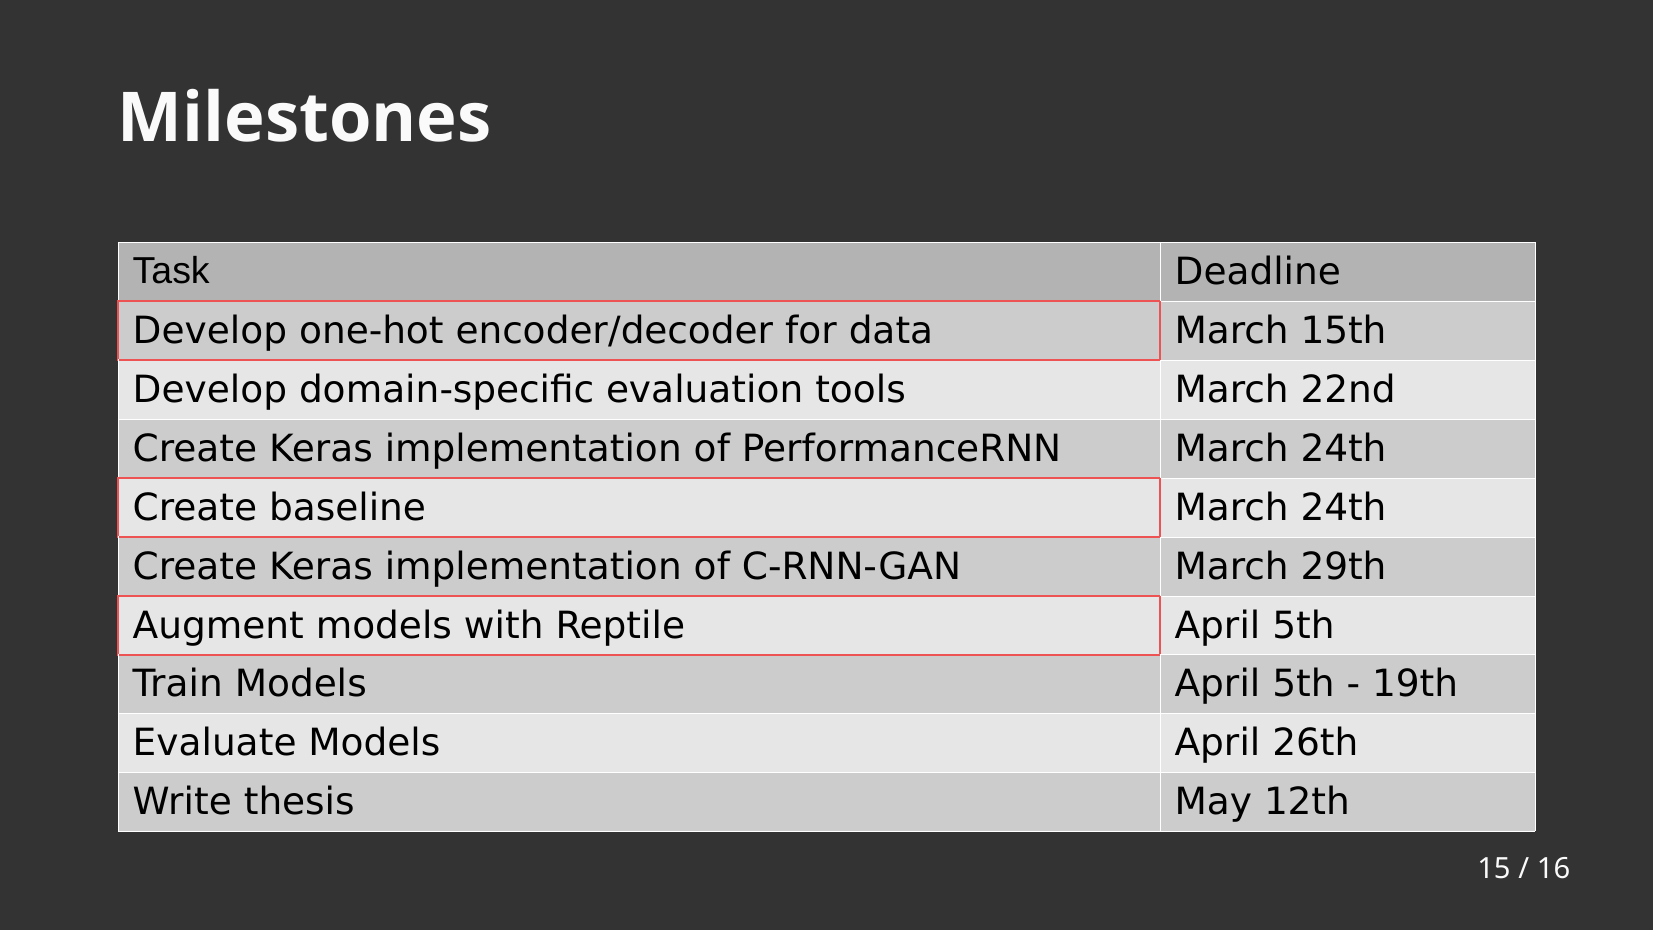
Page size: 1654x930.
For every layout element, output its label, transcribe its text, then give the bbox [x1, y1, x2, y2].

table_cell Develop one-hot encoder/decoder for data [119, 302, 1159, 359]
table_cell March 22nd [1161, 361, 1535, 419]
title Milestones [117, 36, 1571, 193]
table_cell March 24th [1161, 420, 1535, 478]
table_header Deadline [1161, 243, 1535, 301]
table_cell Create Keras implementation of PerformanceRNN [119, 420, 1160, 477]
table_header Task [119, 243, 1160, 300]
table_cell March 15th [1161, 302, 1535, 360]
table_cell March 29th [1161, 538, 1535, 596]
table_cell Create Keras implementation of C-RNN-GAN [119, 538, 1160, 595]
table_cell April 5th - 19th [1161, 655, 1535, 713]
table_cell March 24th [1161, 479, 1535, 537]
table_cell Create baseline [119, 479, 1159, 536]
table_cell Evaluate Models [119, 714, 1160, 772]
table_cell May 12th [1161, 773, 1535, 831]
table_cell April 26th [1161, 714, 1535, 772]
table_cell Write thesis [119, 773, 1160, 831]
table_cell April 5th [1161, 597, 1535, 654]
table_cell Train Models [119, 656, 1160, 713]
table_cell Augment models with Reptile [119, 597, 1159, 654]
table_cell Develop domain-specific evaluation tools [119, 361, 1160, 419]
